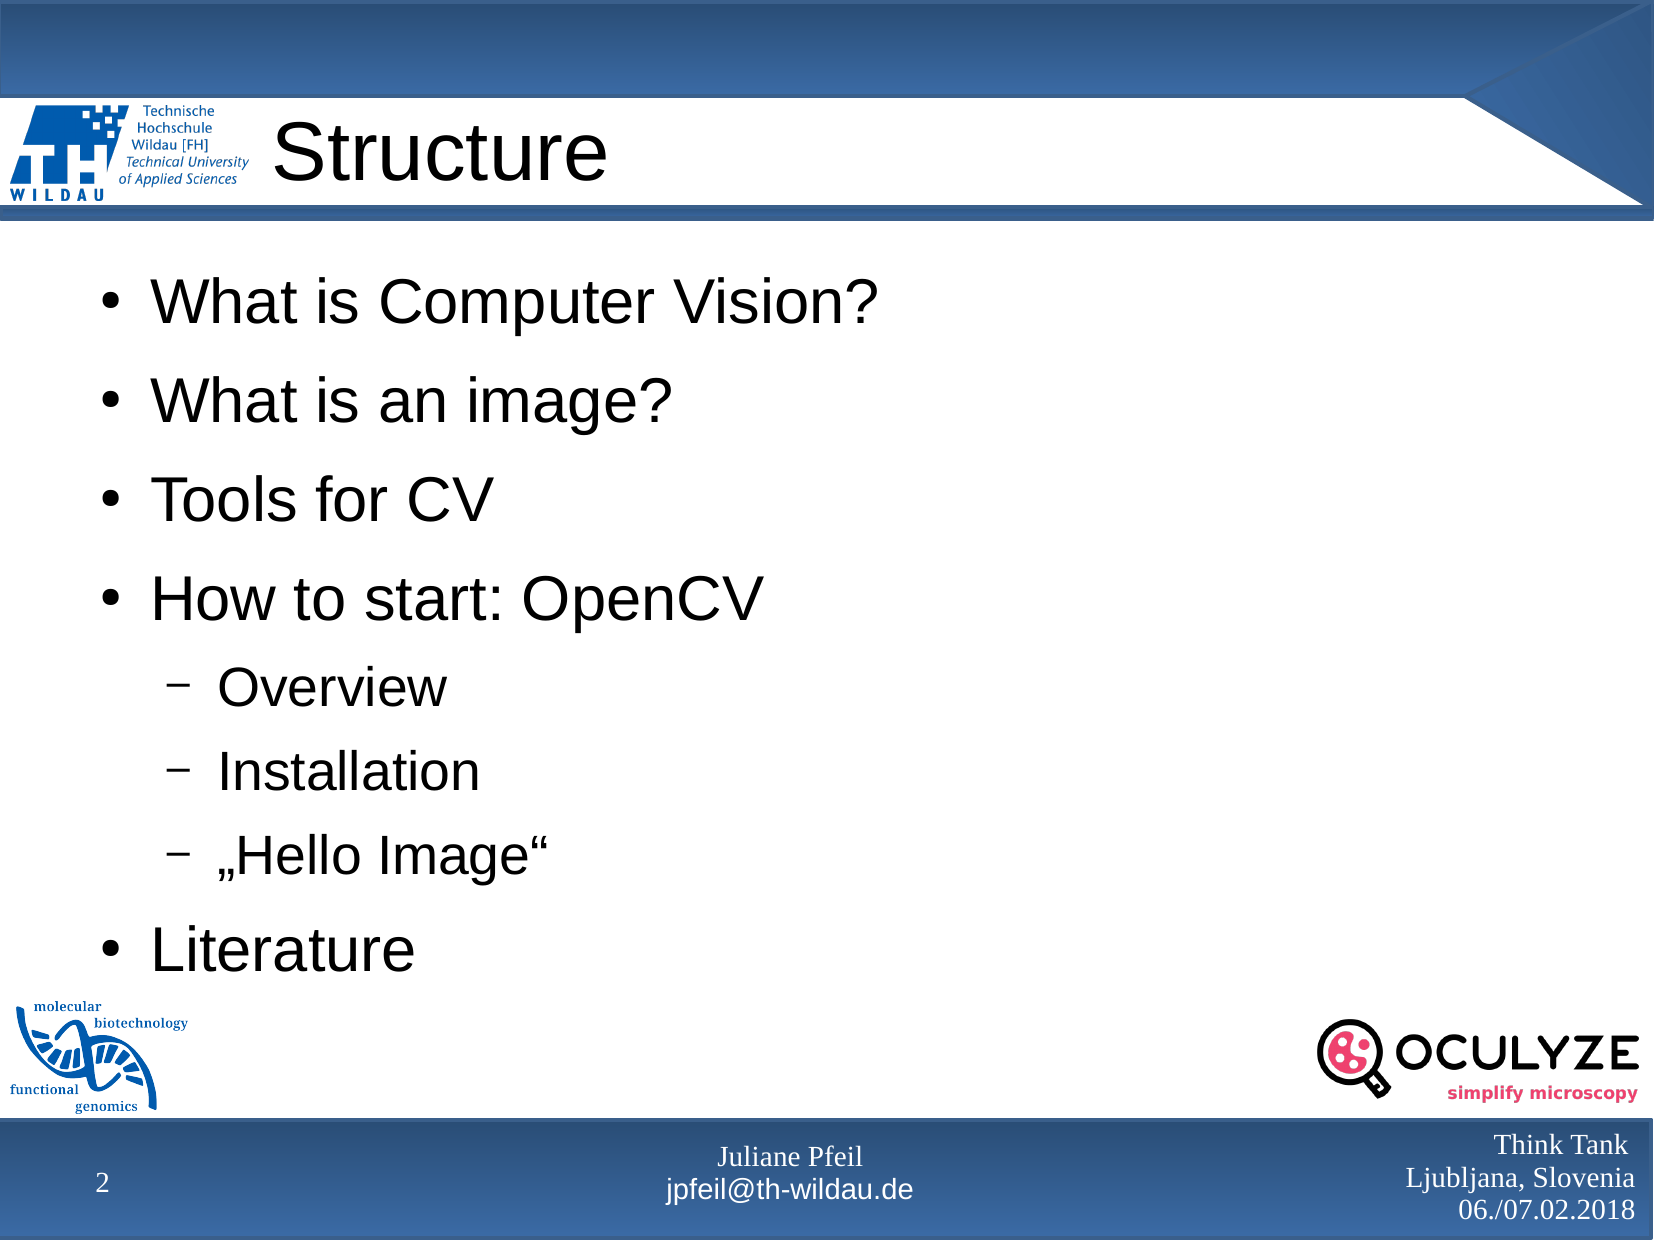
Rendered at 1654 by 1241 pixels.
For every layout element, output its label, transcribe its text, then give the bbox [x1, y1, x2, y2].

title Structure [271, 95, 1466, 207]
picture [1315, 1017, 1642, 1108]
list What is Computer Vision? What is an image? Tools for CV How to start: OpenCV Overview Installation „Hello Image“ Literature [82, 266, 1571, 986]
picture [10, 1001, 188, 1114]
picture [10, 105, 249, 201]
